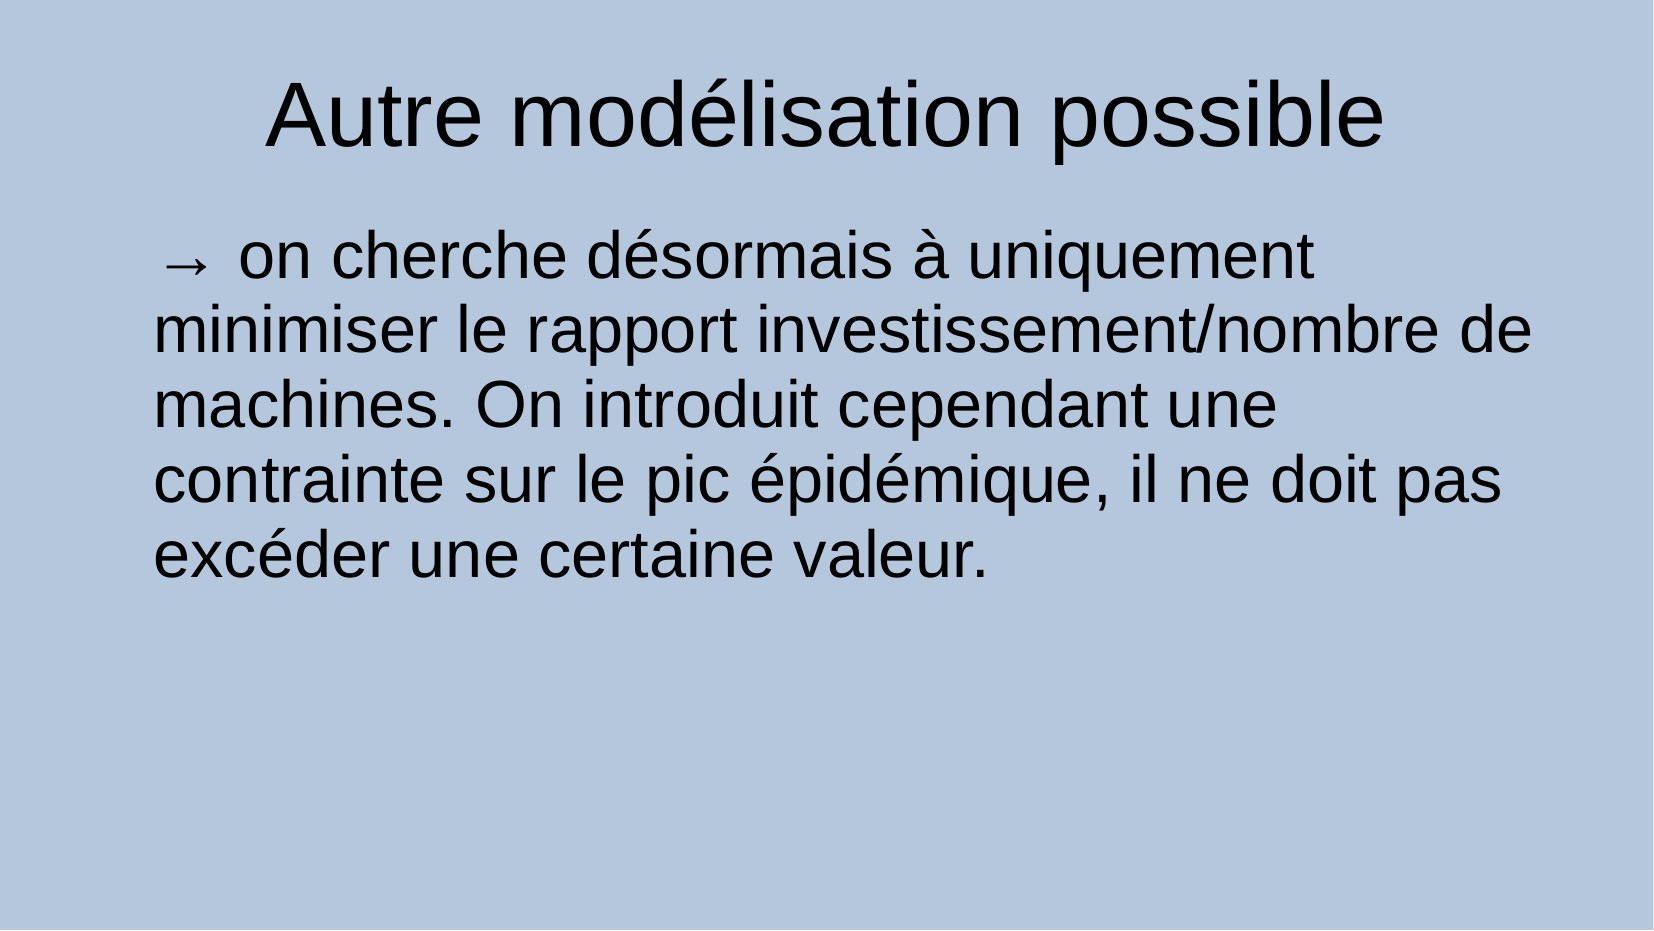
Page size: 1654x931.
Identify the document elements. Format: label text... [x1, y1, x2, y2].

title Autre modélisation possible [82, 37, 1571, 193]
list → on cherche désormais à uniquement minimiser le rapport investissement/nombre de machines. On introduit cependant une contrainte sur le pic épidémique, il ne doit pas excéder une certaine valeur. [82, 217, 1571, 758]
